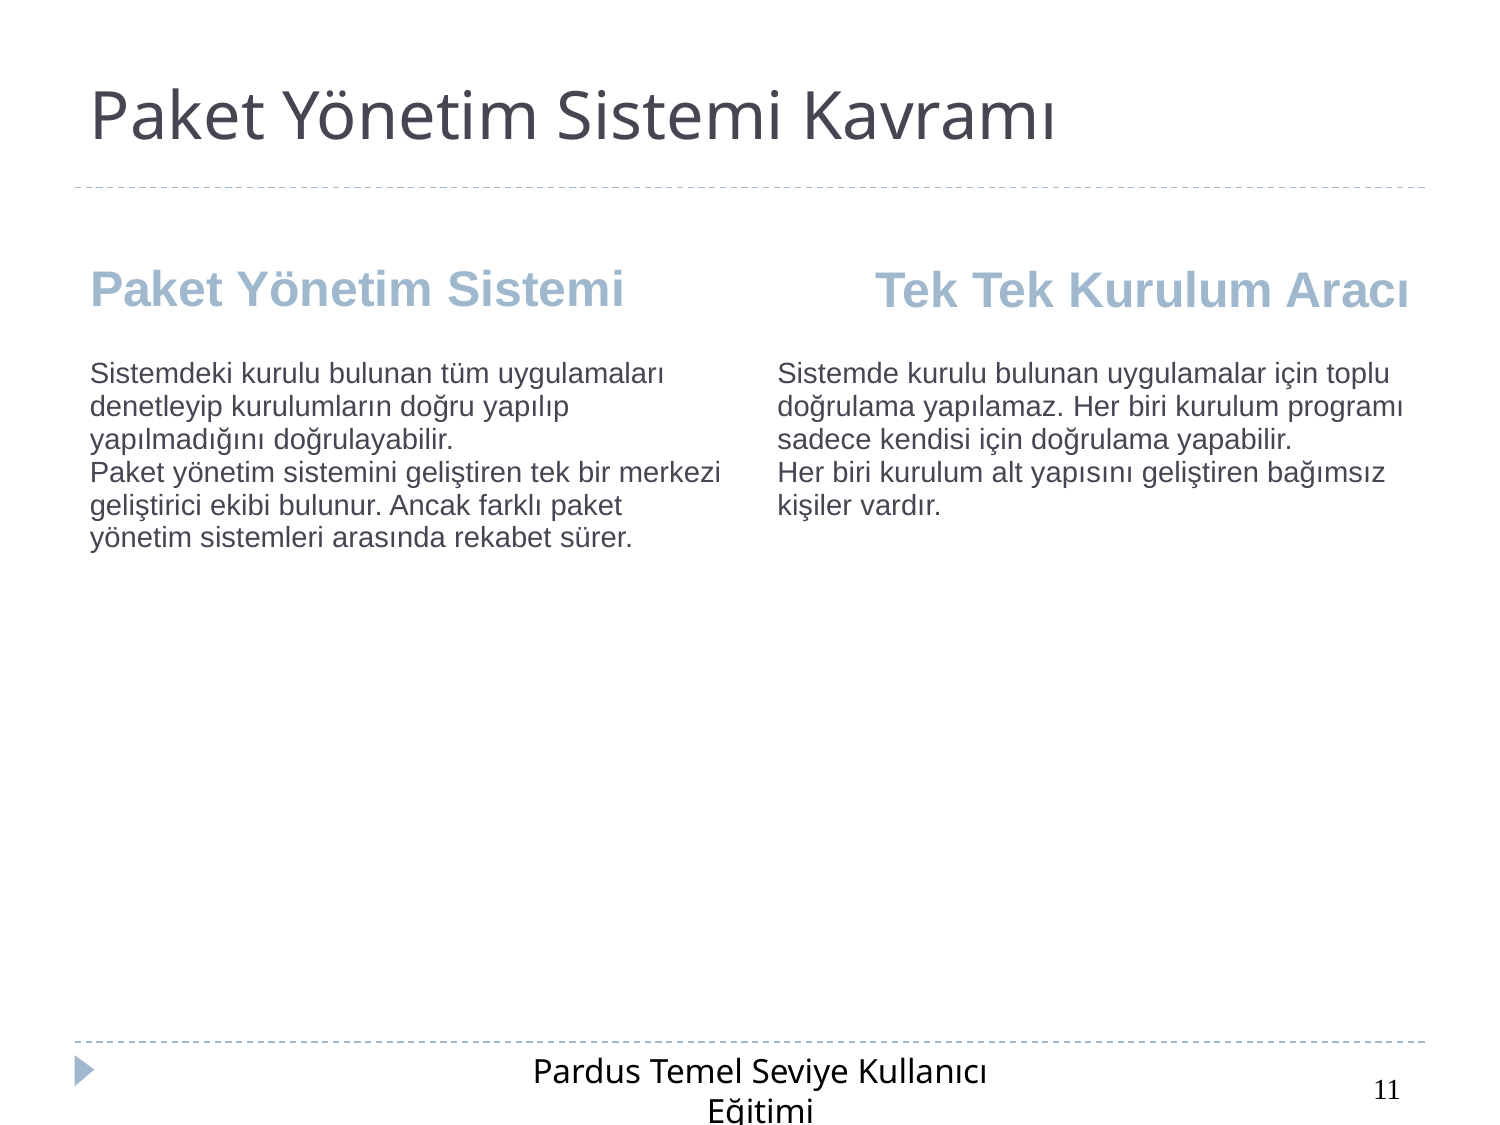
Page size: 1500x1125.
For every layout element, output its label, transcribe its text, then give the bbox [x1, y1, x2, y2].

title Paket Yönetim Sistemi Kavramı [75, 37, 1425, 188]
list Paket Yönetim Sistemi [75, 210, 738, 324]
list Sistemde kurulu bulunan uygulamalar için toplu doğrulama yapılamaz. Her biri kurulum programı sadece kendisi için doğrulama yapabilir. Her biri kurulum alt yapısını geliştiren bağımsız kişiler vardır. [762, 350, 1425, 1013]
list Sistemdeki kurulu bulunan tüm uygulamaları denetleyip kurulumların doğru yapılıp yapılmadığını doğrulayabilir. Paket yönetim sistemini geliştiren tek bir merkezi geliştirici ekibi bulunur. Ancak farklı paket yönetim sistemleri arasında rekabet sürer. [75, 350, 738, 1013]
list Tek Tek Kurulum Aracı [762, 212, 1426, 325]
